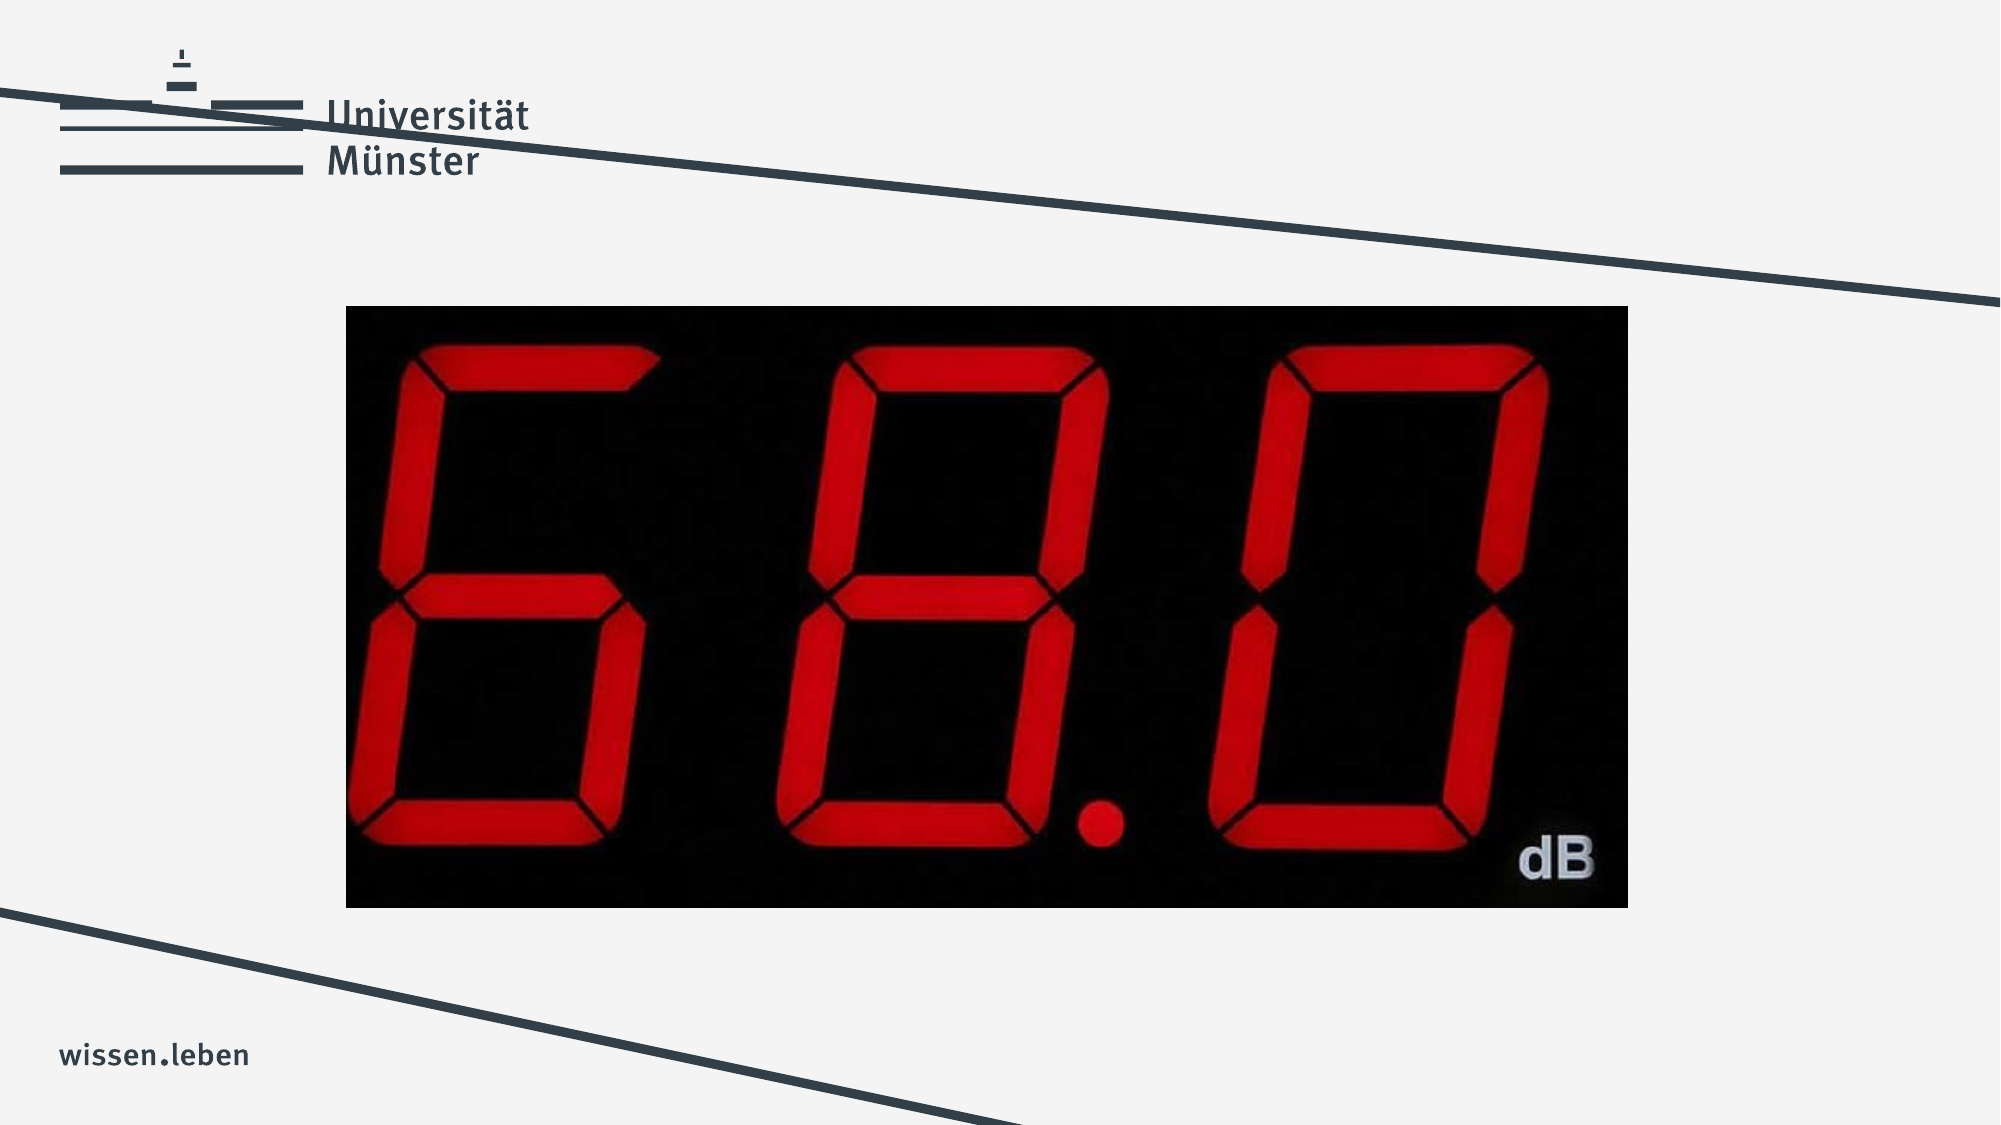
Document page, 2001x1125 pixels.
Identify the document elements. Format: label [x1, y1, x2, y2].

picture [346, 306, 1628, 908]
